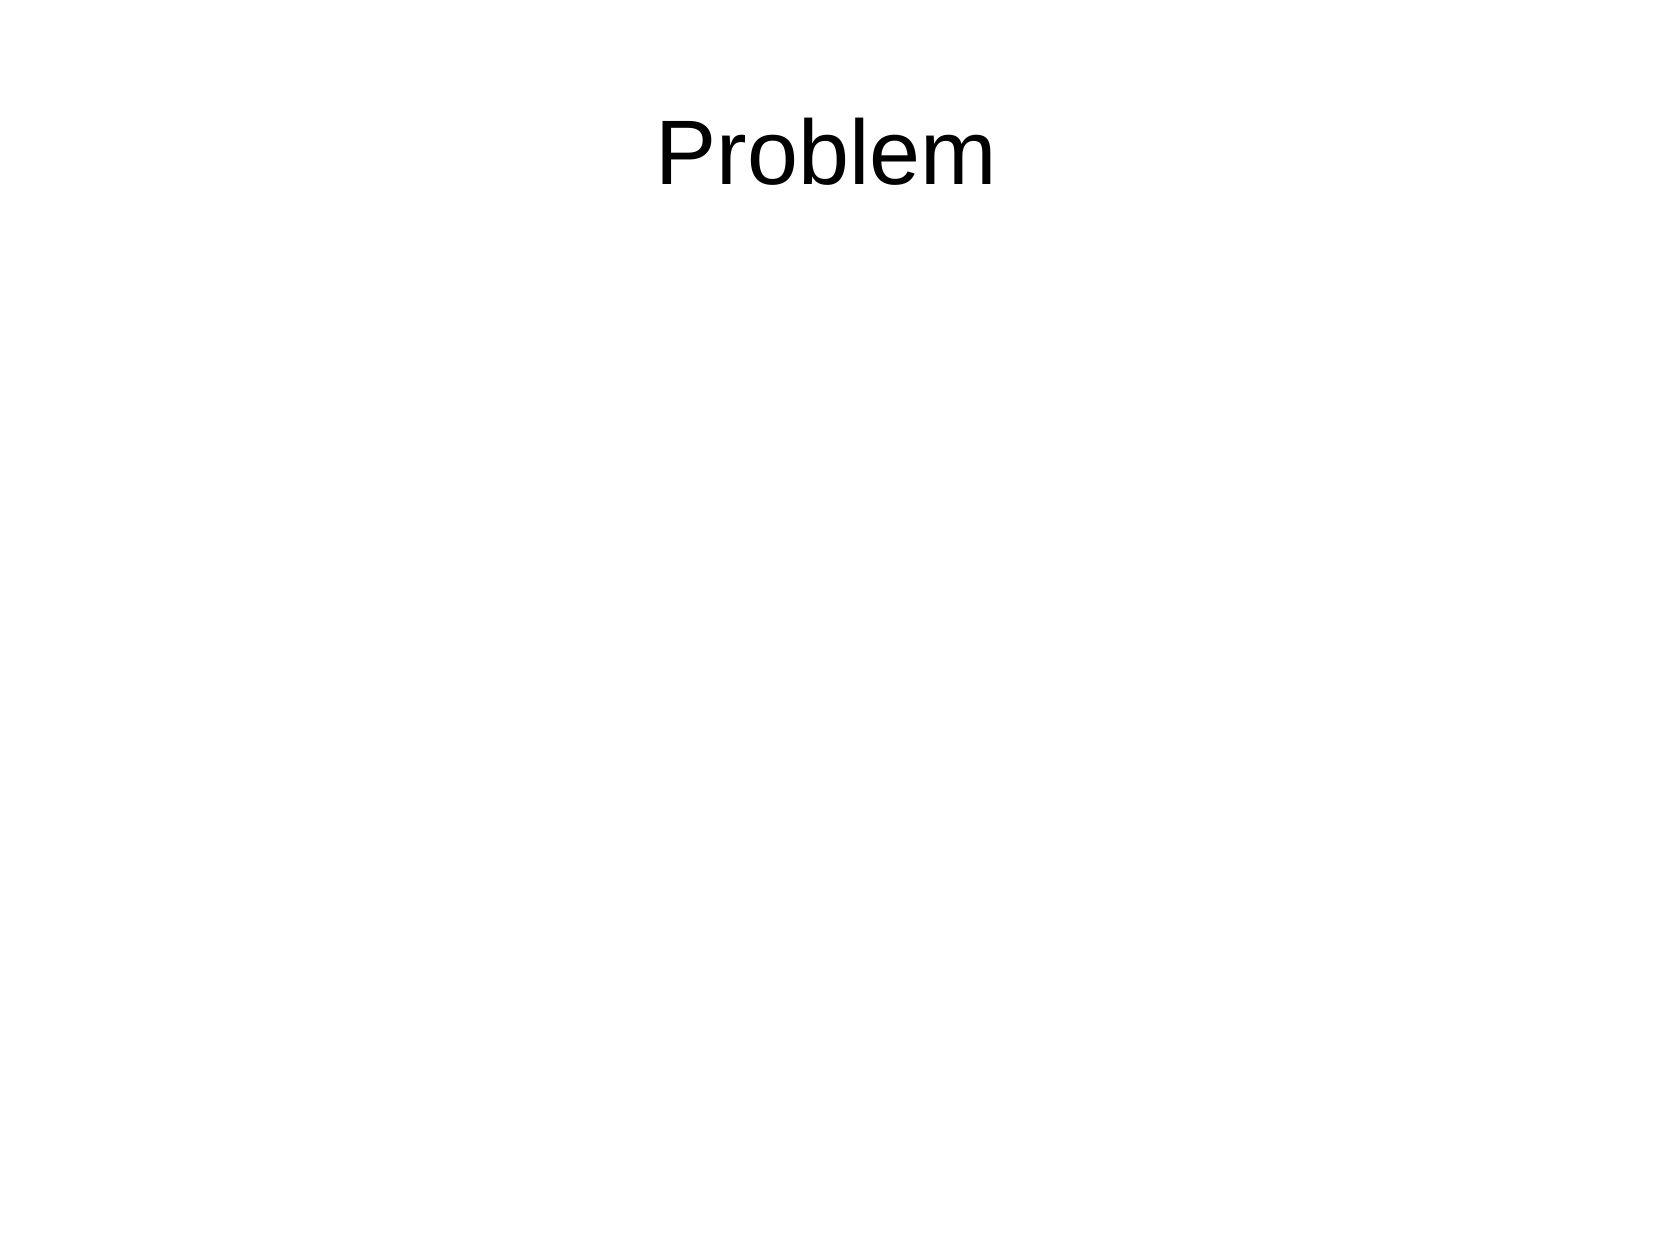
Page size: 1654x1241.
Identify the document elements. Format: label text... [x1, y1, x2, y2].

title Problem [82, 49, 1571, 257]
